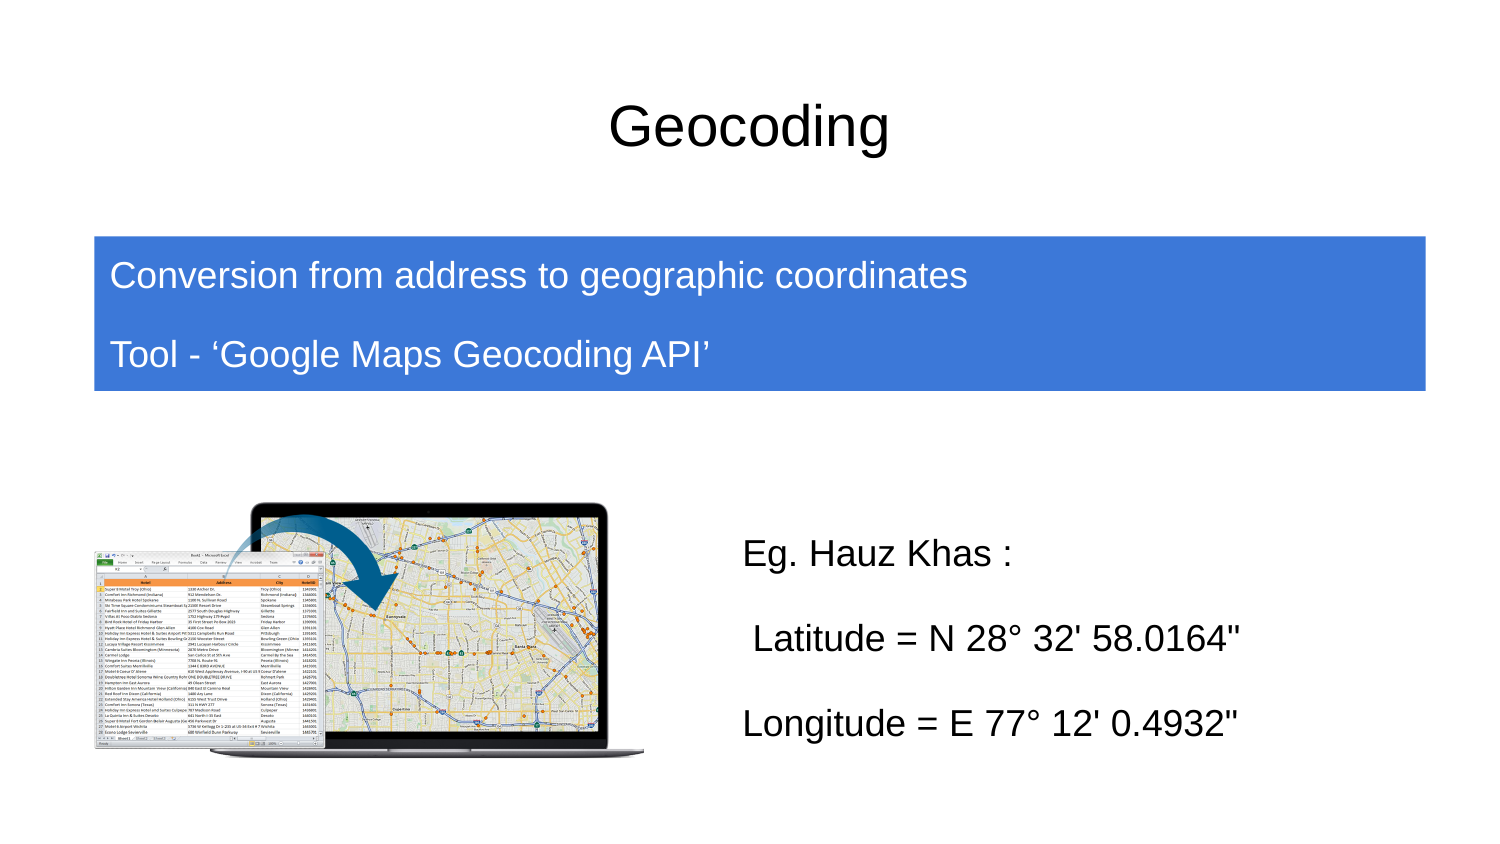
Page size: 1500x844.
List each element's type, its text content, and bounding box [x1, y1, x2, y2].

title Geocoding [51, 72, 1449, 167]
picture [86, 465, 644, 785]
text_box Eg. Hauz Khas : Latitude = N 28° 32' 58.0164" Longitude = E 77° 12' 0.4932" [727, 506, 1342, 744]
list Conversion from address to geographic coordinates Tool - ‘Google Maps Geocoding API’ [94, 236, 1426, 391]
